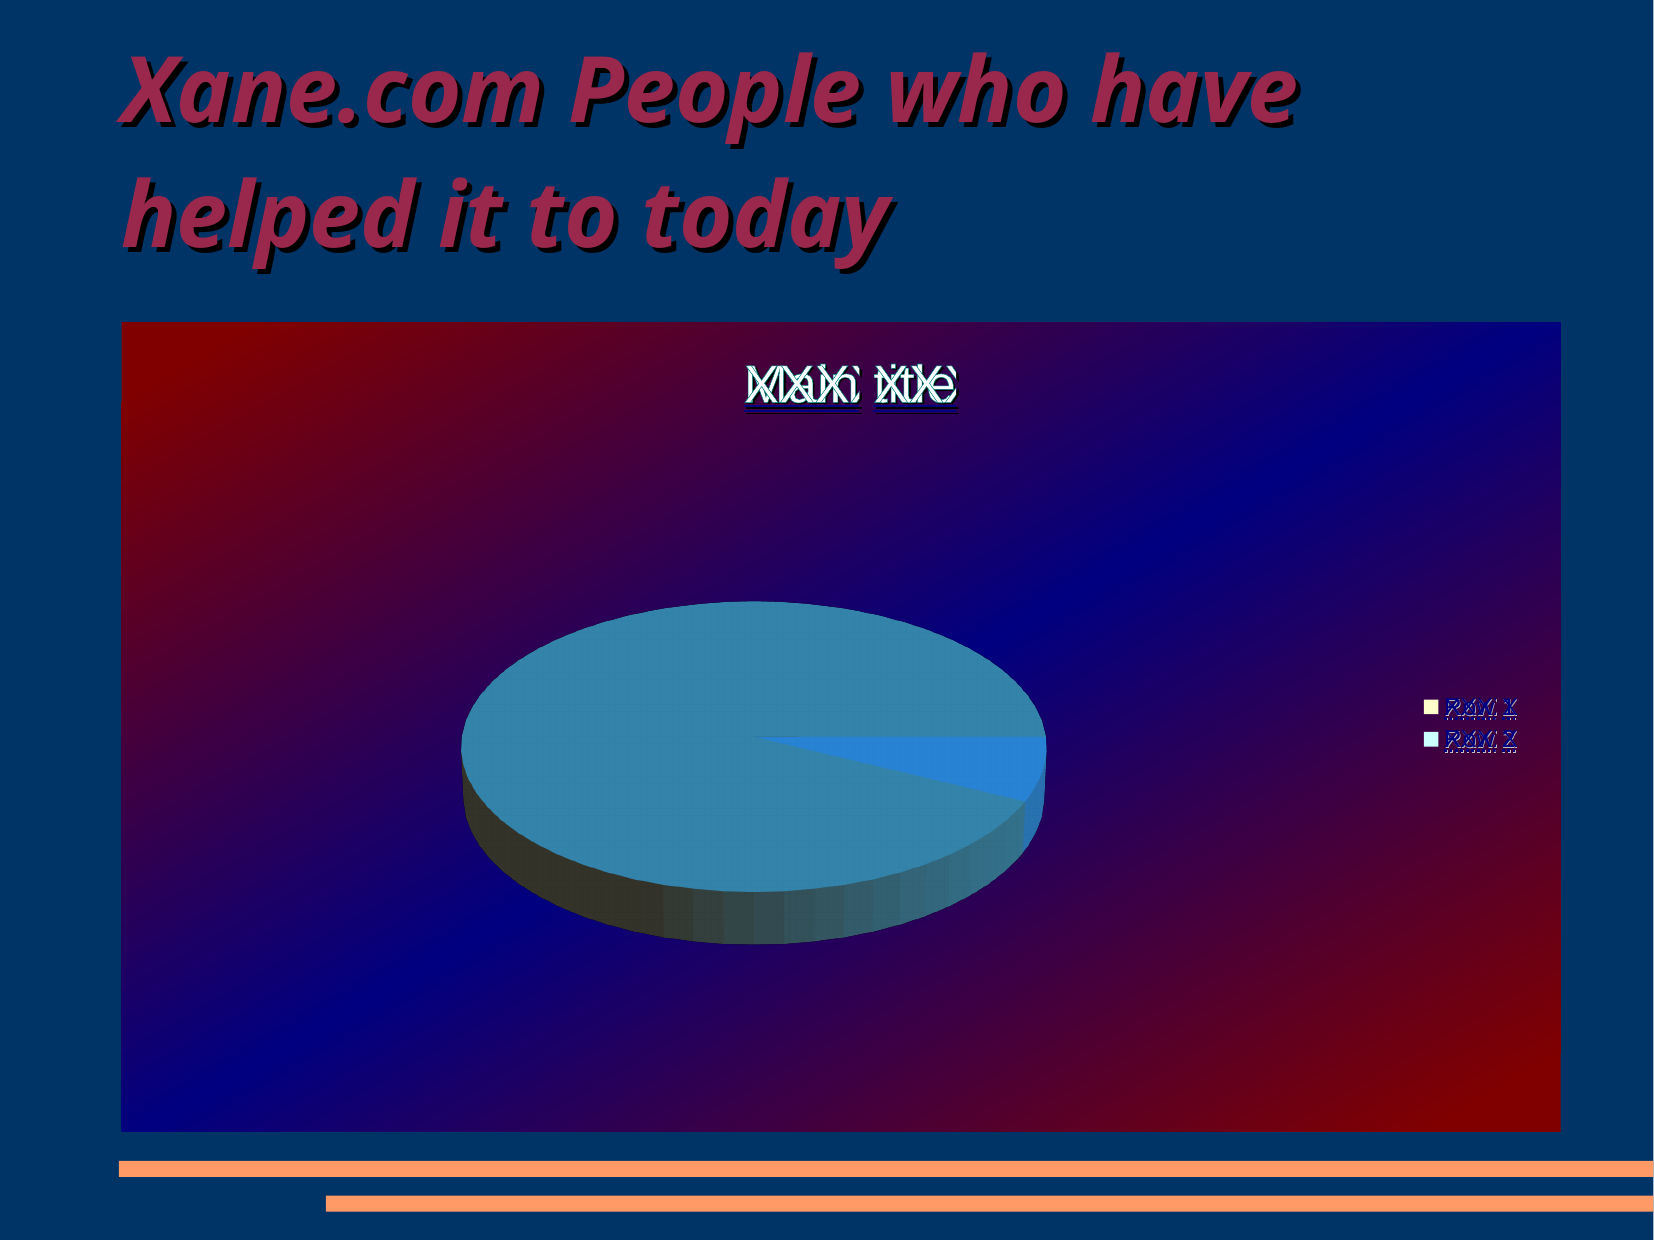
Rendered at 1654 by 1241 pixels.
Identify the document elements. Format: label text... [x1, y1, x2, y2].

chart [121, 322, 1561, 1132]
title Xane.com People who have helped it to today [121, 46, 1534, 254]
